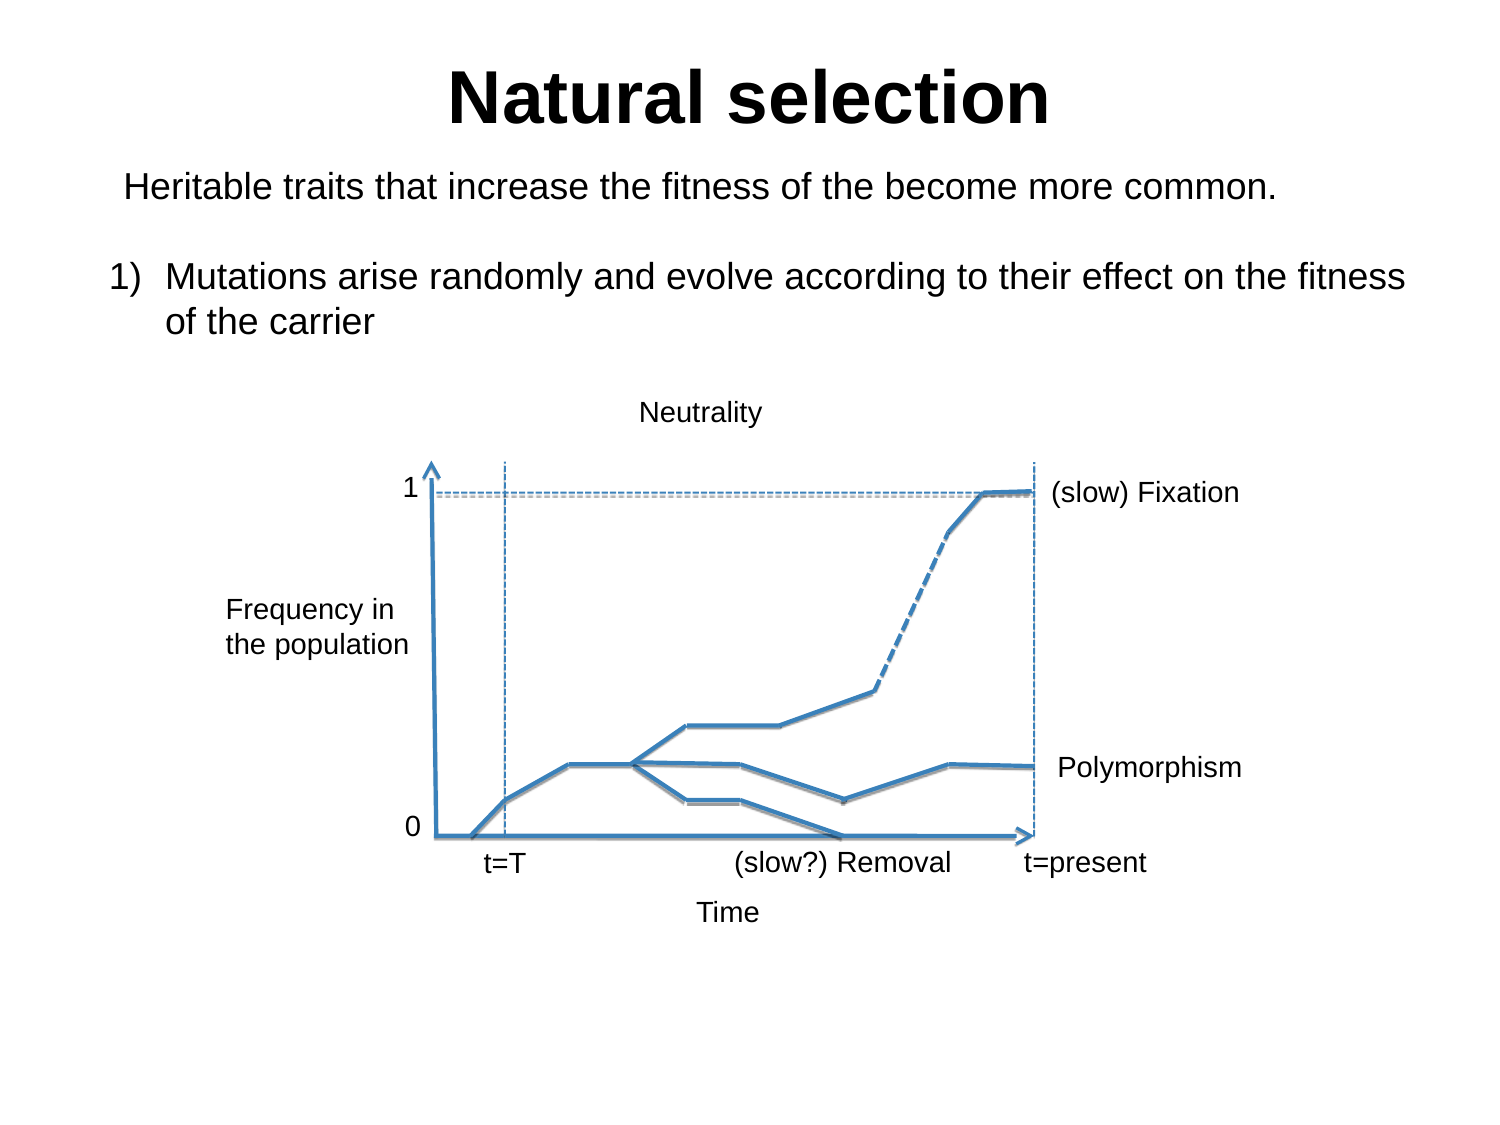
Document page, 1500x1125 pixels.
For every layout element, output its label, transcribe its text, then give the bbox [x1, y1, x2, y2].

title Natural selection [75, 0, 1425, 146]
text_box Frequency in the population [210, 583, 432, 669]
text_box (slow?) Removal [719, 835, 967, 886]
text_box 0 [390, 799, 436, 850]
text_box Time [681, 886, 799, 937]
text_box t=T [468, 837, 542, 887]
text_box (slow) Fixation [1036, 465, 1255, 516]
text_box t=present [1009, 835, 1162, 886]
text_box 1 [387, 460, 434, 511]
list Heritable traits that increase the fitness of the become more common. Mutations arise randomly and evolve according to their effect on the fitness of the carrier [75, 146, 1425, 363]
text_box Polymorphism [1042, 740, 1258, 791]
text_box Neutrality [624, 385, 778, 436]
